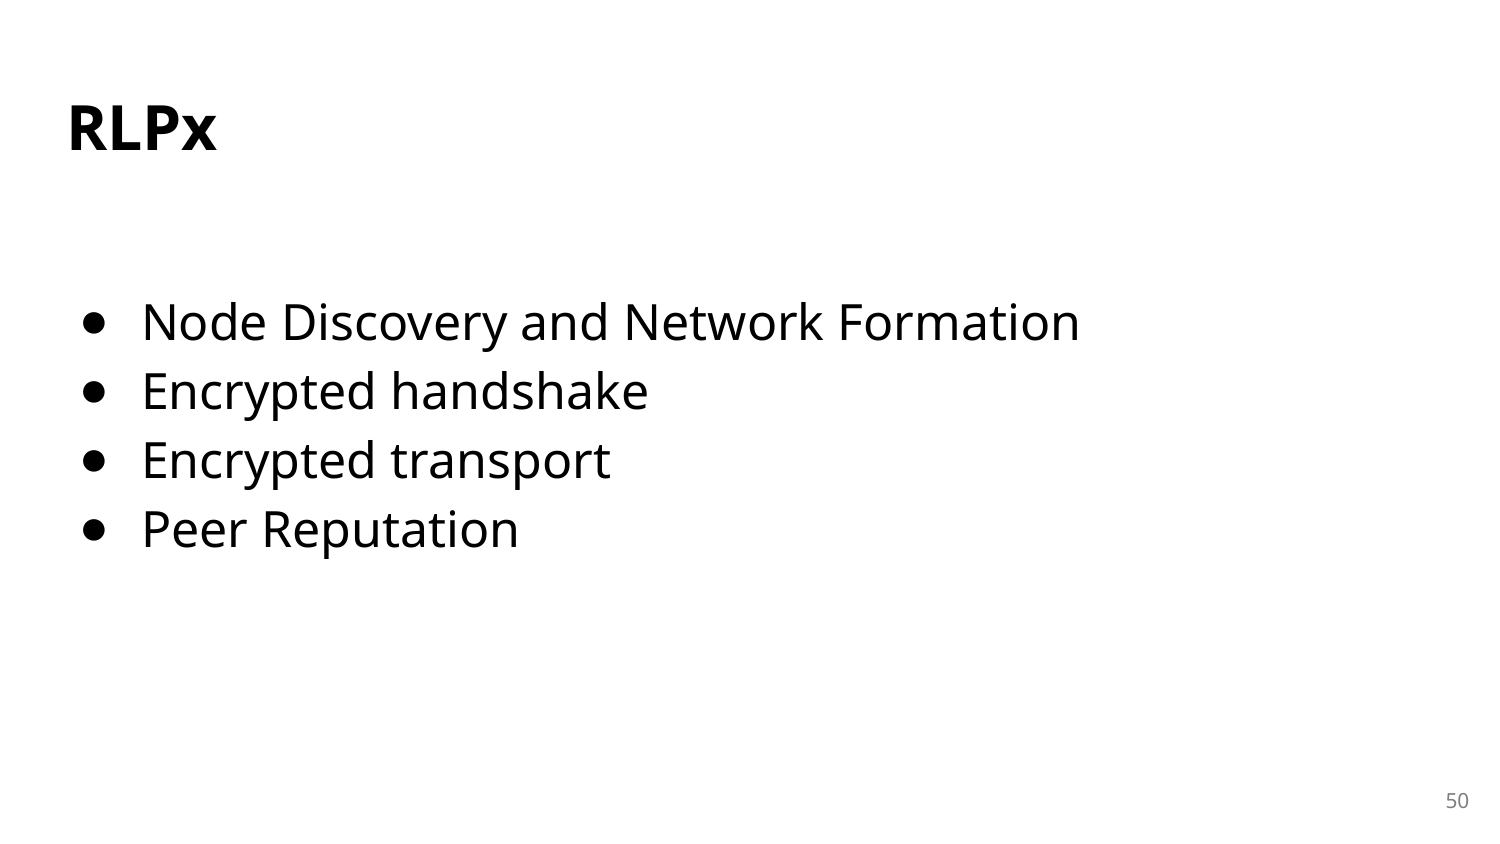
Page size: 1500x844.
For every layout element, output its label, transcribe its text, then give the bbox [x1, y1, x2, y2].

slide_number <number> [1394, 769, 1484, 834]
title RLPx [51, 72, 1449, 176]
list Node Discovery and Network Formation Encrypted handshake Encrypted transport Peer Reputation [51, 266, 1449, 750]
